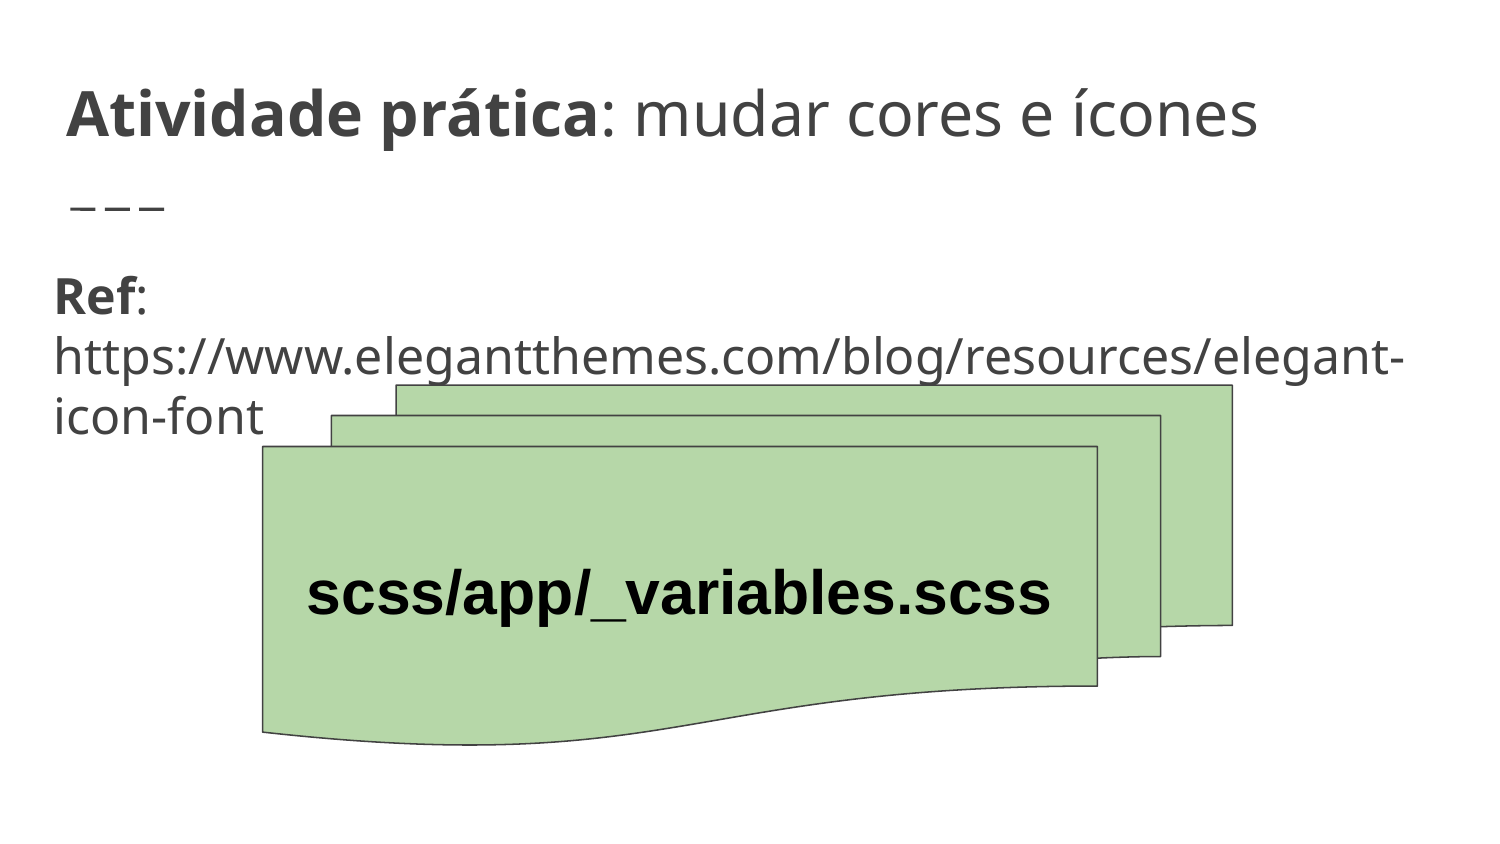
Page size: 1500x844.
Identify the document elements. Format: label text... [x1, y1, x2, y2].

text_box scss/app/_variables.scss [262, 385, 1233, 746]
text_box Ref: https://www.elegantthemes.com/blog/resources/elegant-icon-font [38, 249, 1464, 390]
title Atividade prática: mudar cores e ícones [51, 44, 1492, 164]
